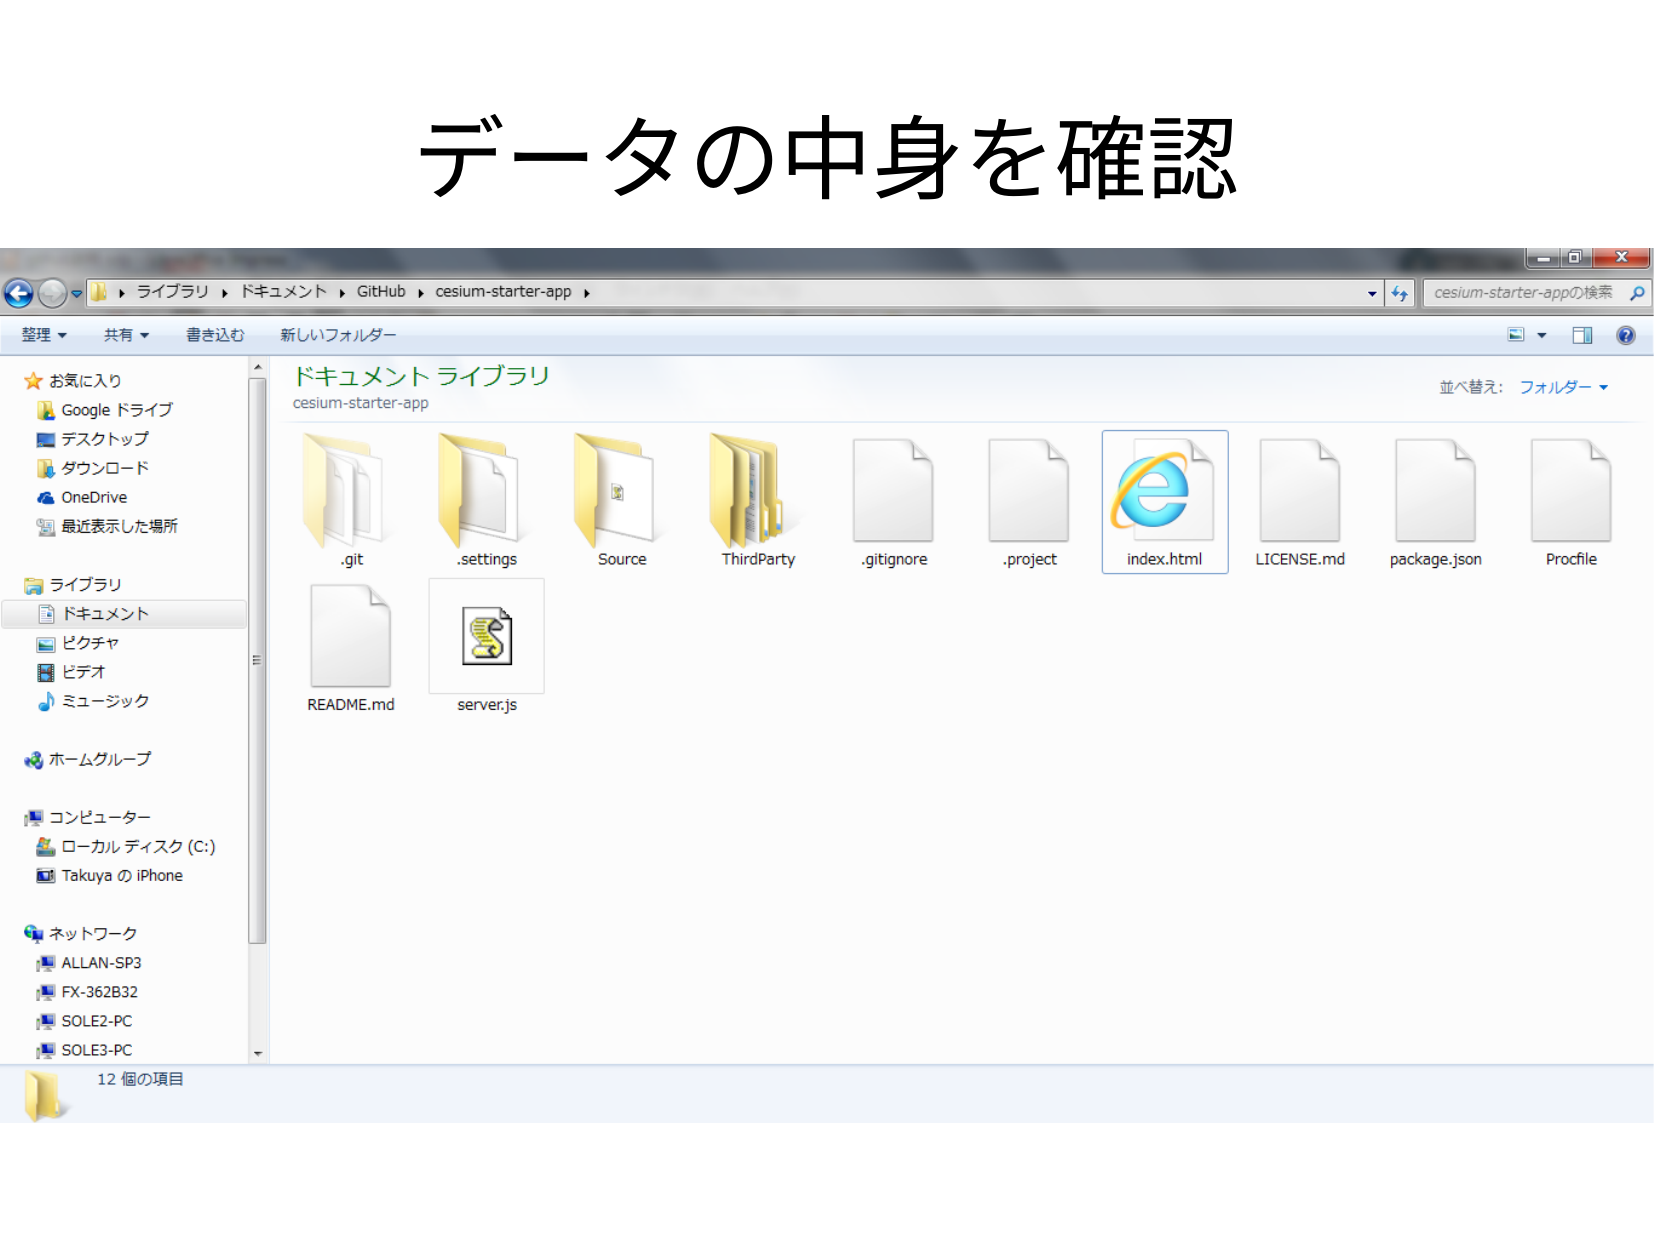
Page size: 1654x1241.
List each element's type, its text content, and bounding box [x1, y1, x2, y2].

picture [0, 248, 1654, 1123]
title データの中身を確認 [82, 49, 1571, 248]
